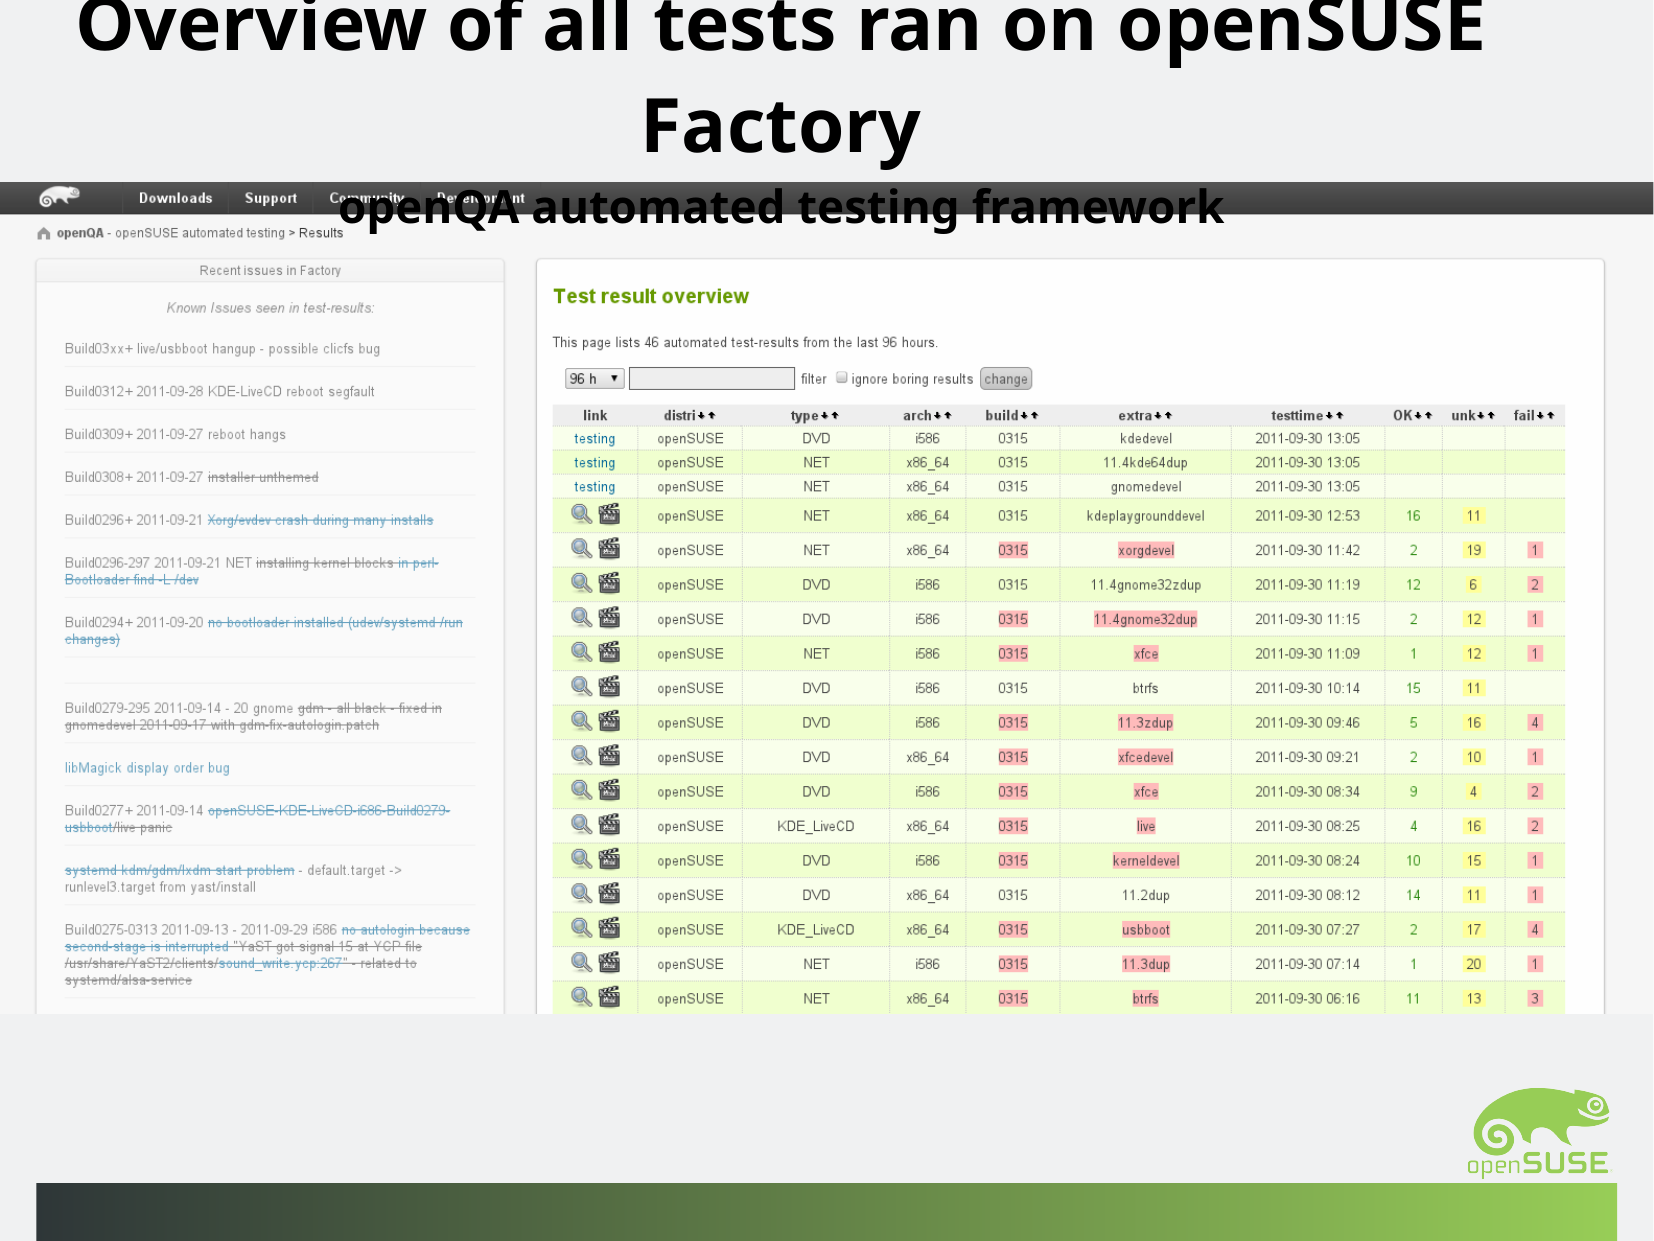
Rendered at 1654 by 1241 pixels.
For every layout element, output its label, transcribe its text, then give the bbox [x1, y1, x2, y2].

picture [462, 208, 478, 218]
picture [0, 0, 1654, 1241]
picture [376, 208, 386, 218]
picture [1018, 211, 1026, 218]
picture [569, 208, 579, 218]
picture [939, 208, 949, 218]
picture [540, 211, 548, 218]
picture [765, 208, 775, 218]
picture [347, 208, 357, 218]
title Overview of all tests ran on openSUSE Factory openQA automated testing framework [75, 0, 1654, 208]
picture [691, 211, 699, 218]
picture [1156, 208, 1166, 218]
picture [617, 208, 627, 218]
